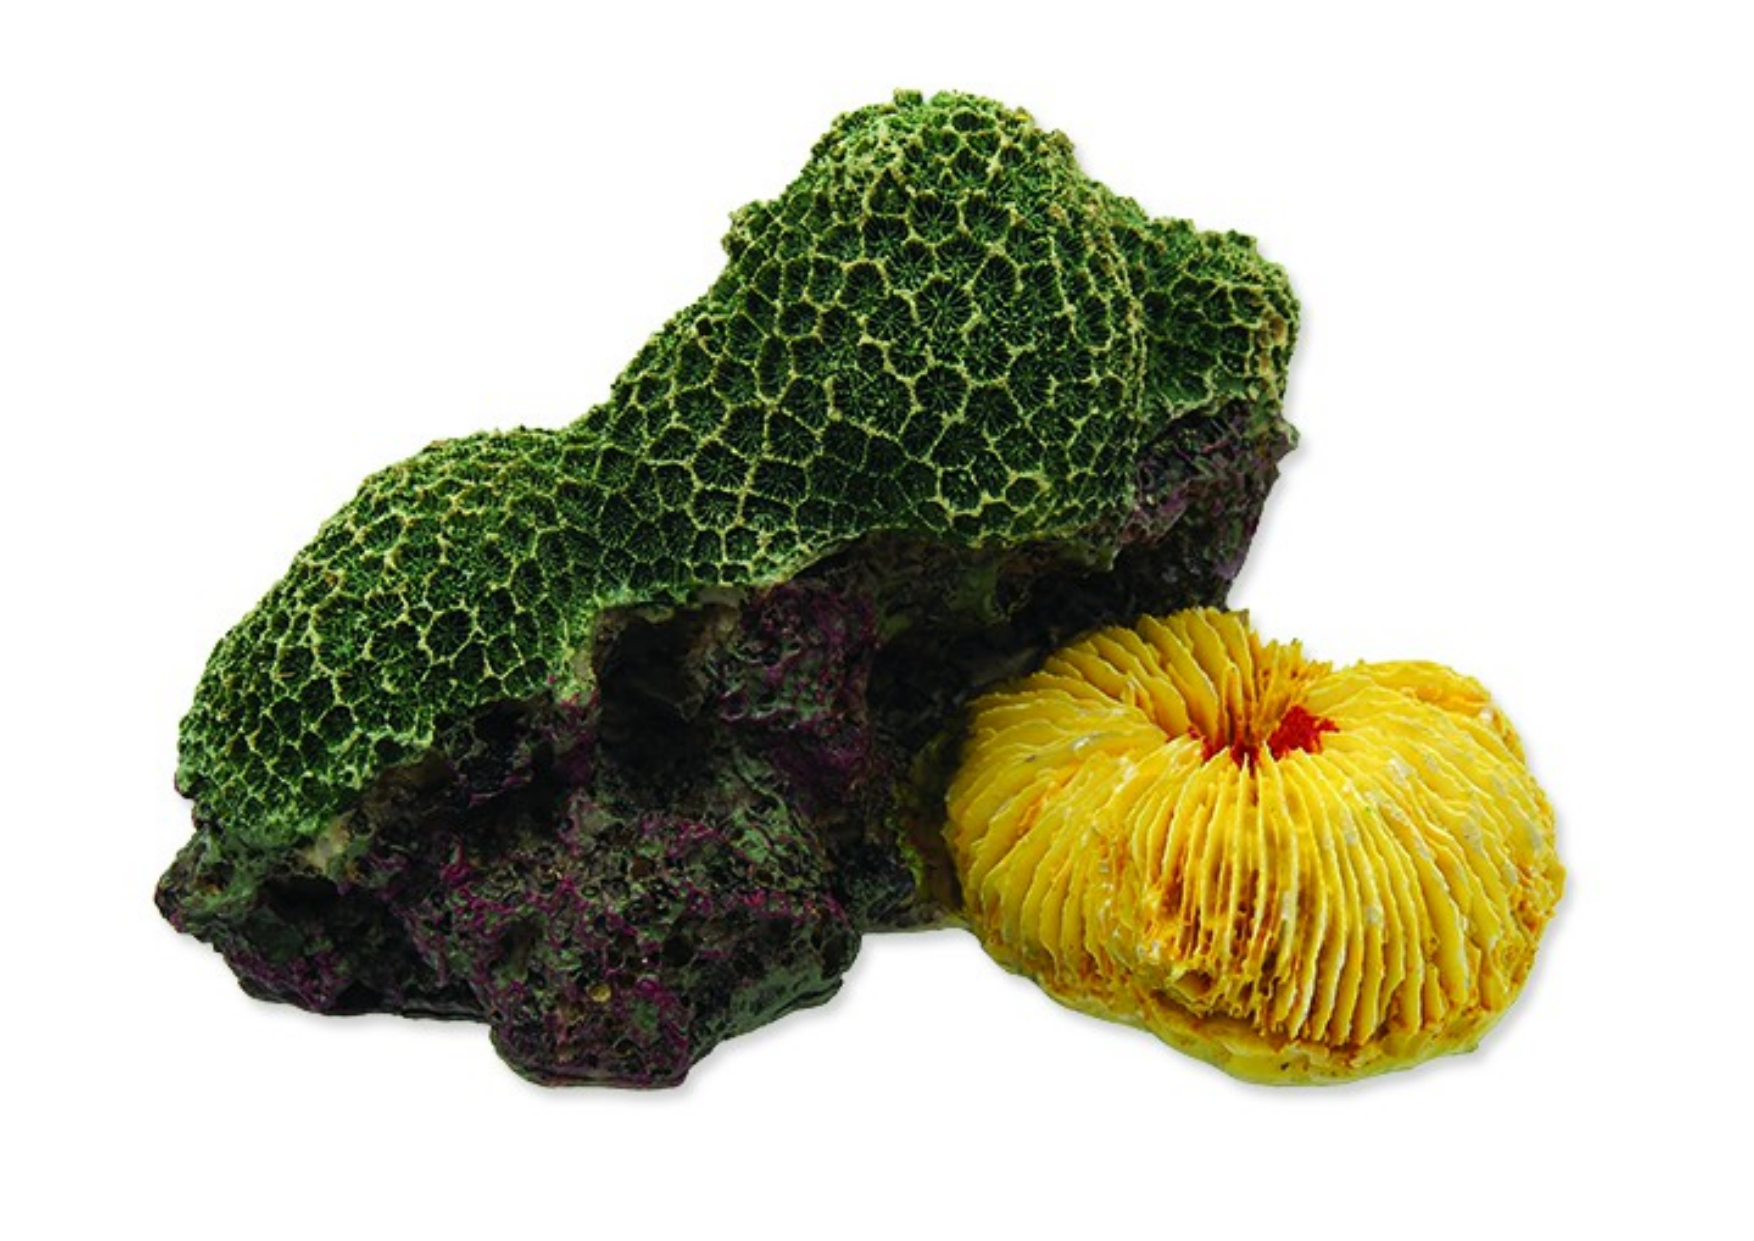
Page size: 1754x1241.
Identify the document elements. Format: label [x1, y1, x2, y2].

picture [120, 60, 1606, 1169]
